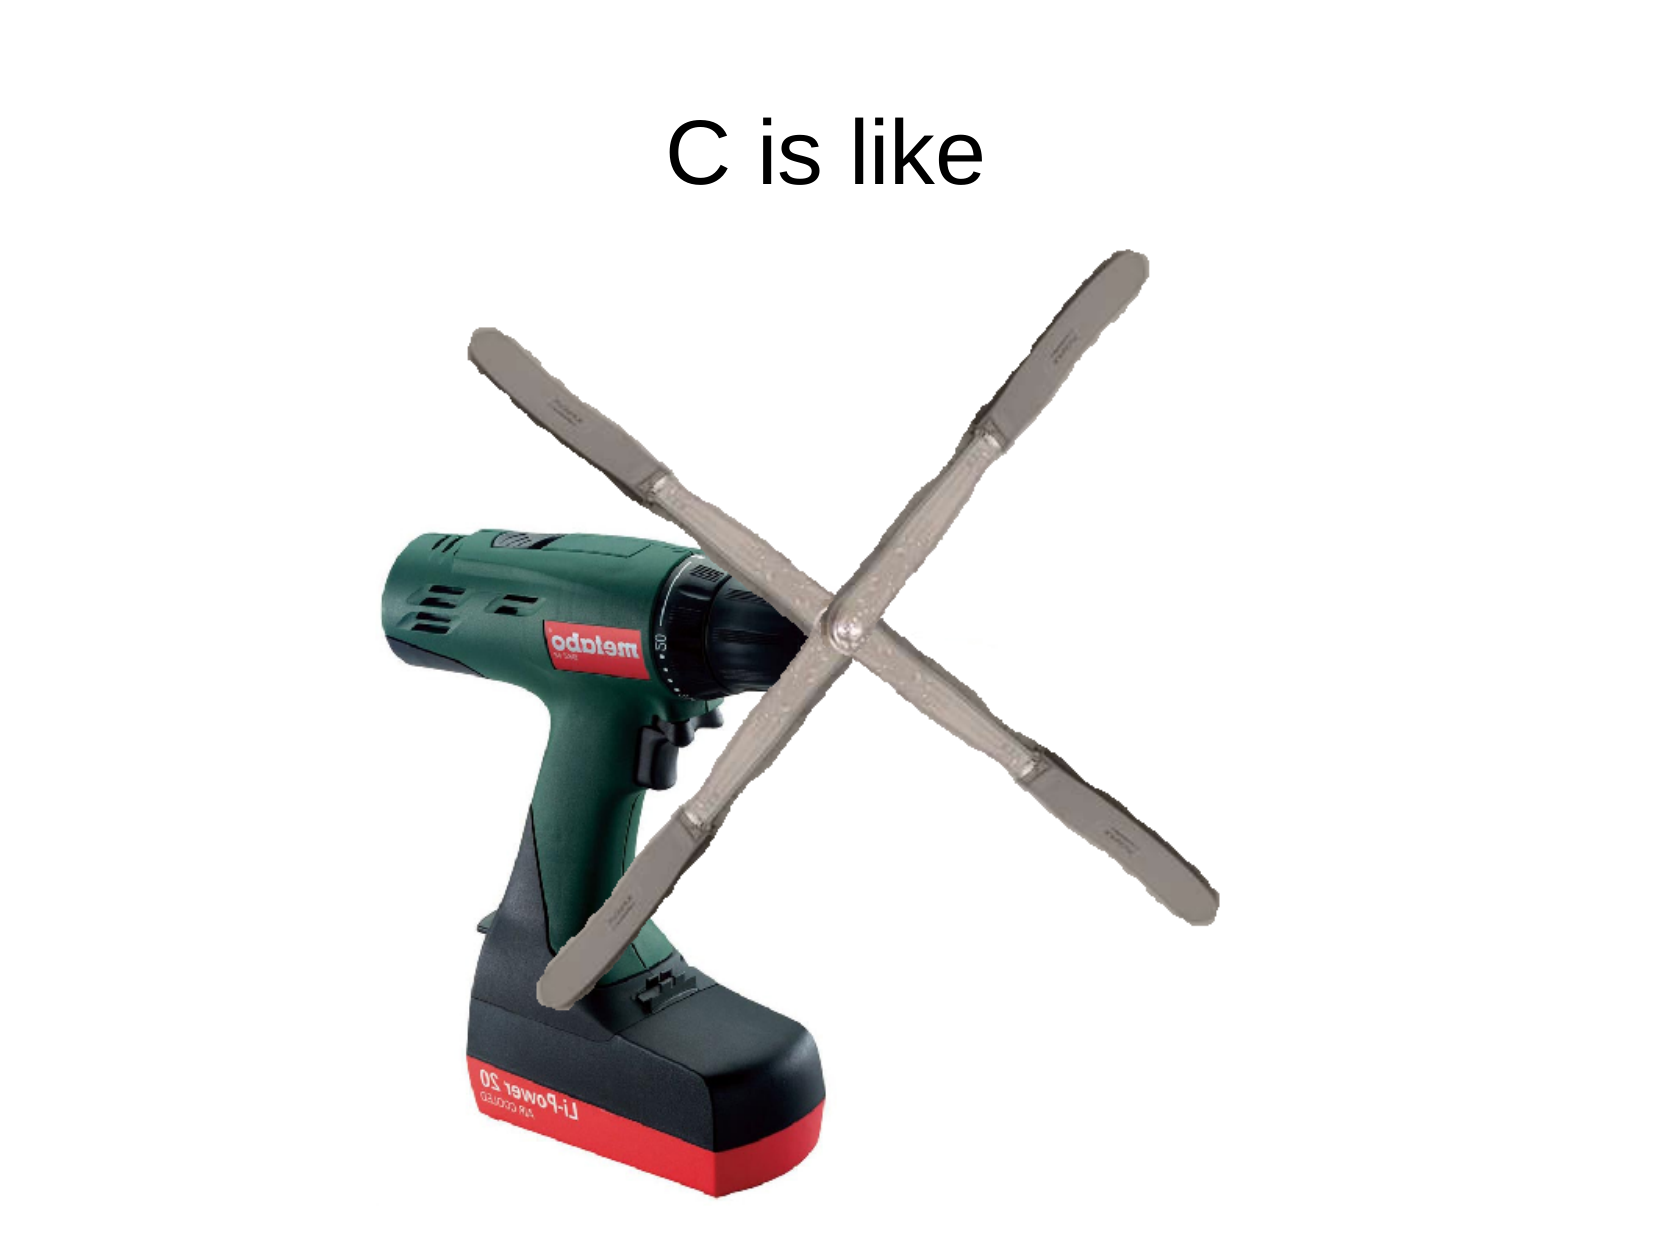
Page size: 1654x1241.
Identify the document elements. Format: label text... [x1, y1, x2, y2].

title C is like [82, 56, 1571, 250]
picture [368, 198, 1251, 1234]
